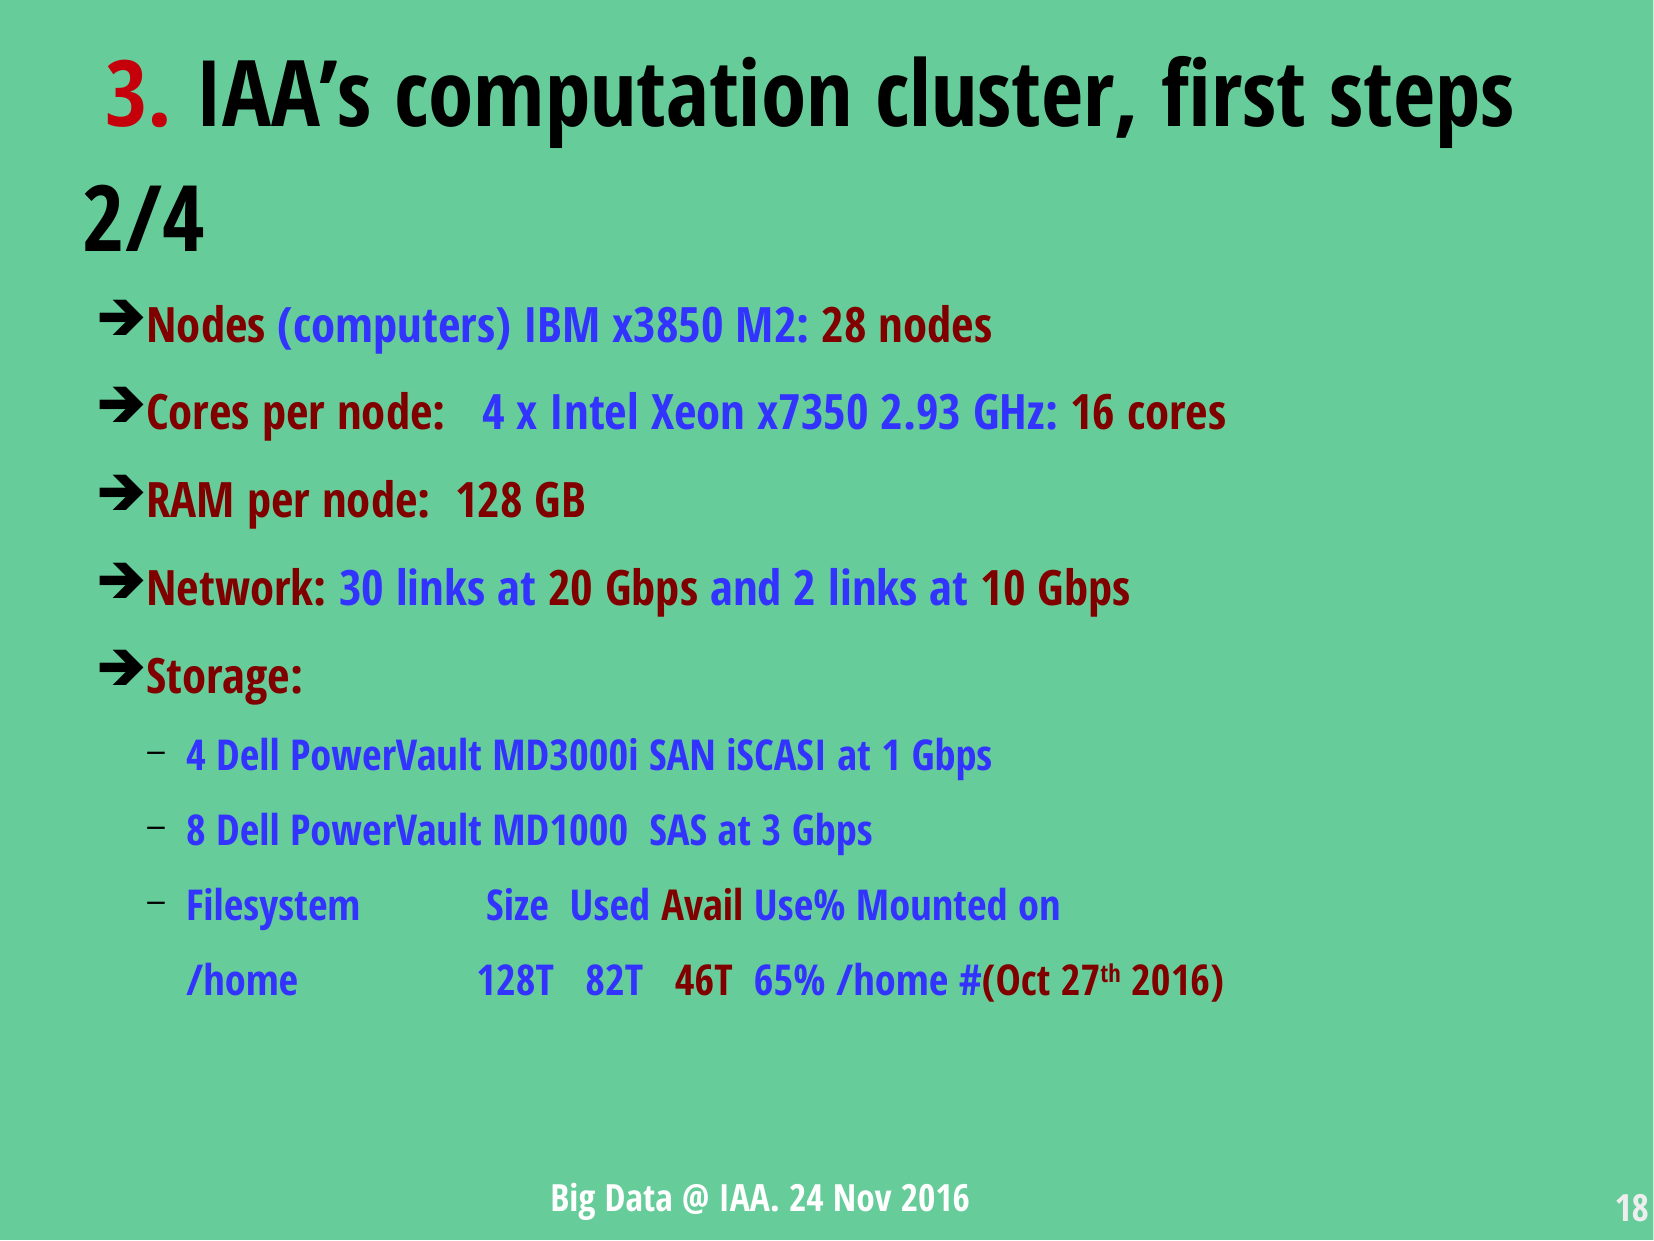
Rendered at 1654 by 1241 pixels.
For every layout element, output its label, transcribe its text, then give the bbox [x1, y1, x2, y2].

list Nodes (computers) IBM x3850 M2: 28 nodes Cores per node: 4 x Intel Xeon x7350 2.93 GHz: 16 cores RAM per node: 128 GB Network: 30 links at 20 Gbps and 2 links at 10 Gbps Storage: 4 Dell PowerVault MD3000i SAN iSCASI at 1 Gbps 8 Dell PowerVault MD1000 SAS at 3 Gbps Filesystem Size Used Avail Use% Mounted on /home 128T 82T 46T 65% /home #(Oct 27th 2016) [82, 290, 1571, 1010]
title 3. IAA’s computation cluster, first steps 2/4 [82, 27, 1571, 279]
